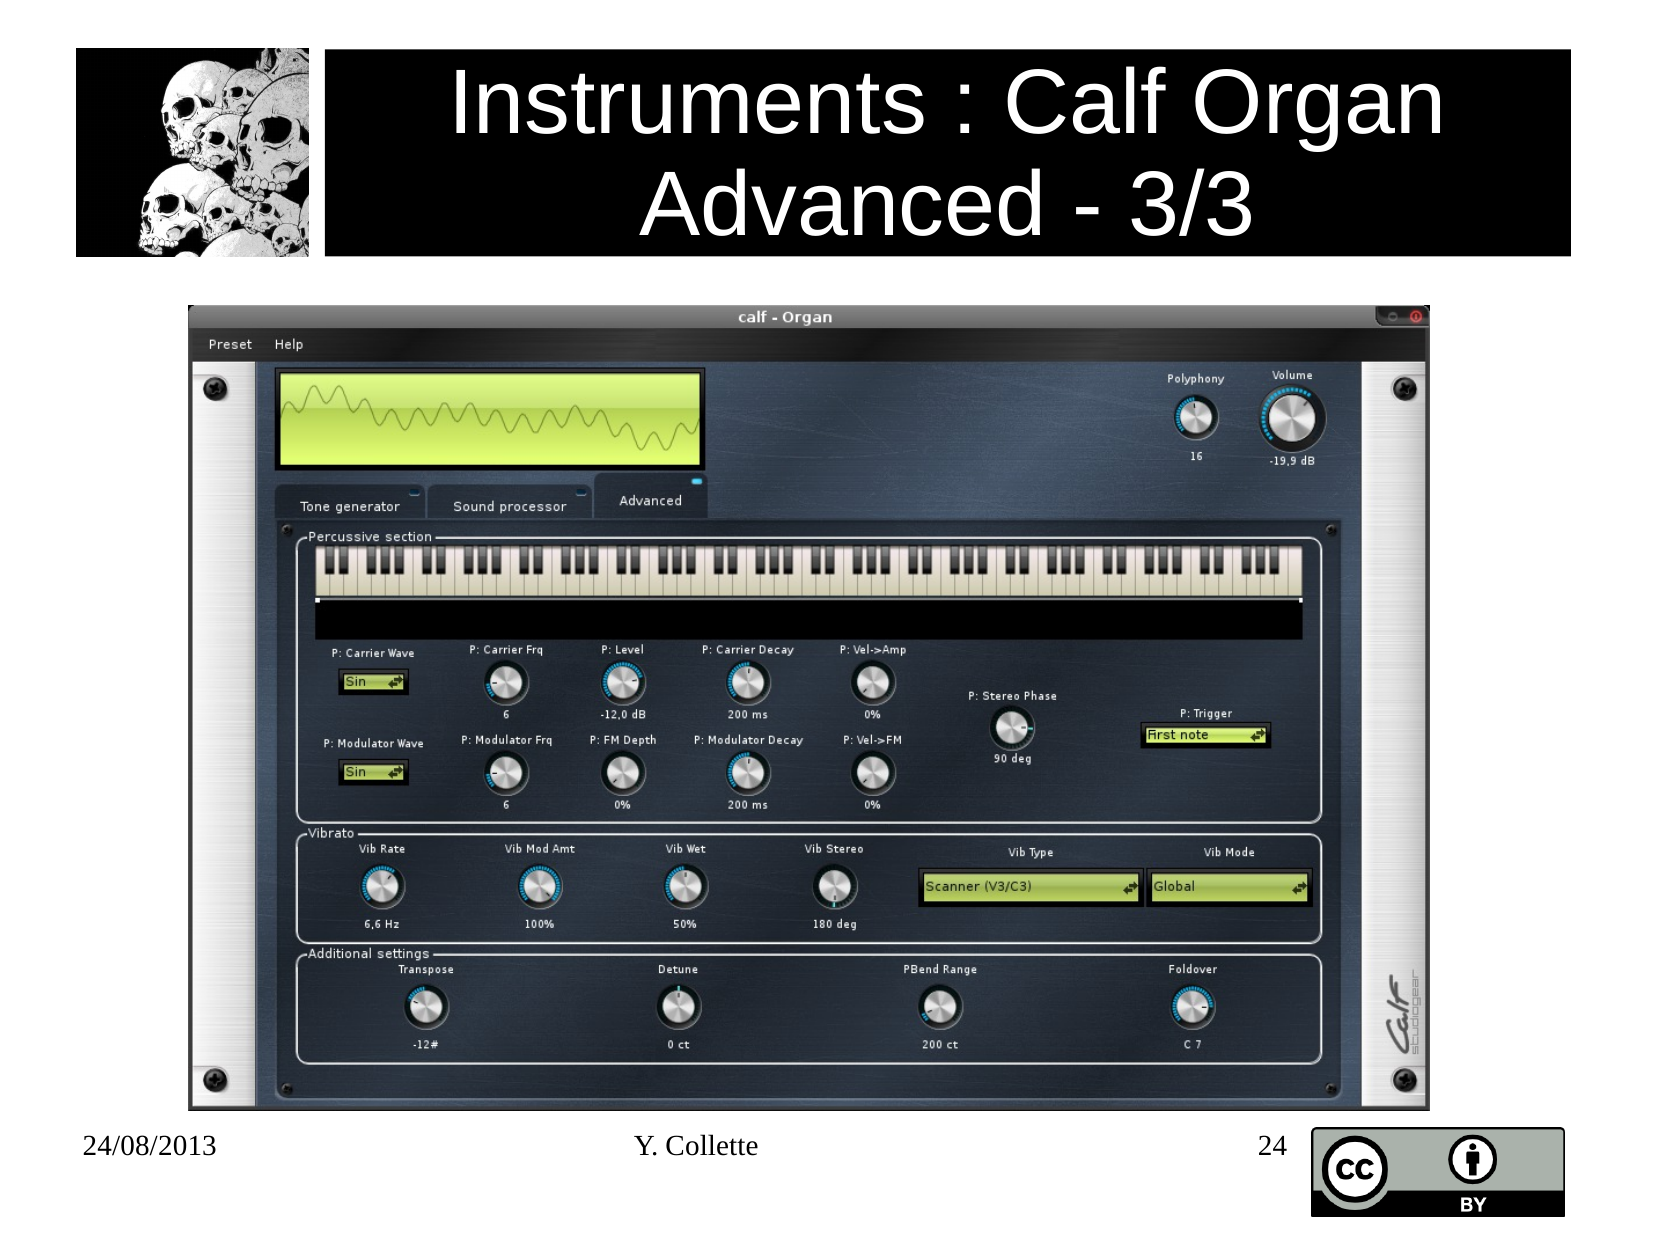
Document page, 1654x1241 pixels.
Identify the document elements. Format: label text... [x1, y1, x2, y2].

picture [76, 48, 309, 257]
title Instruments : Calf Organ Advanced - 3/3 [324, 49, 1571, 257]
picture [1311, 1127, 1565, 1217]
picture [188, 305, 1430, 1111]
